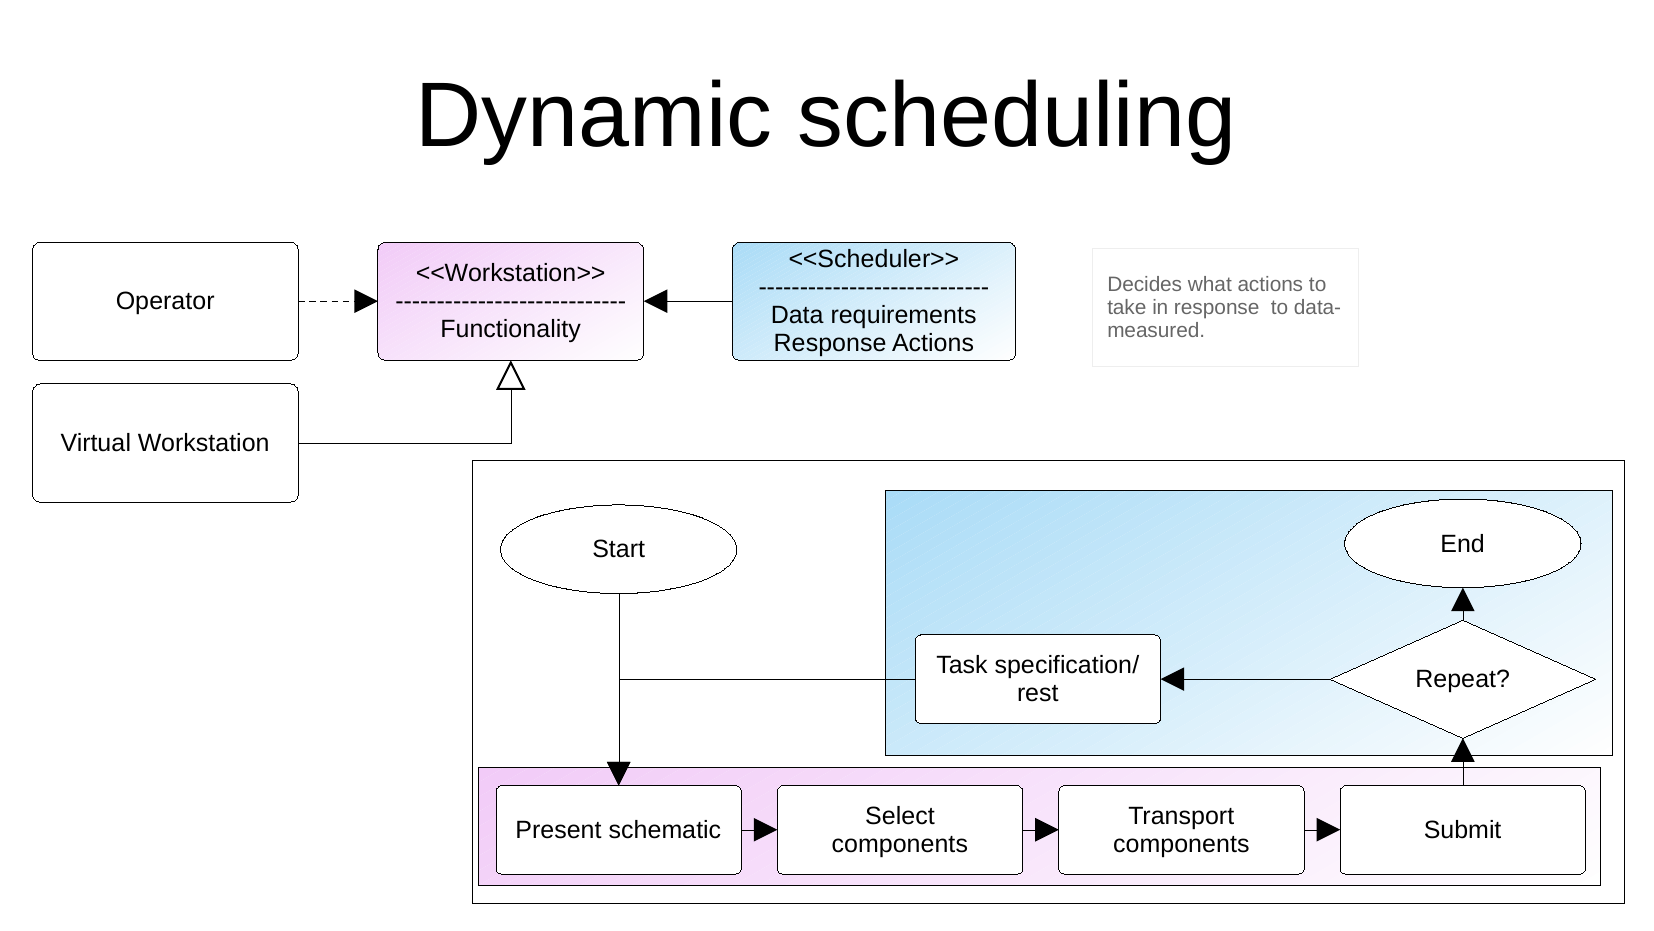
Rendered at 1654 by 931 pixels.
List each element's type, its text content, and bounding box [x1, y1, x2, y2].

text_box <<Workstation>> ---------------------------- Functionality [377, 242, 644, 361]
text_box End [1344, 499, 1582, 588]
text_box [885, 680, 1462, 756]
text_box Operator [32, 242, 299, 361]
text_box [478, 767, 1601, 886]
title Dynamic scheduling [82, 37, 1571, 193]
text_box Start [500, 504, 737, 594]
text_box [620, 767, 1463, 830]
text_box <<Scheduler>> ---------------------------- Data requirements Response Actions [732, 242, 1016, 361]
text_box Select components [777, 785, 1023, 875]
text_box Transport components [1058, 785, 1305, 875]
text_box Submit [1340, 785, 1586, 875]
text_box [885, 490, 1613, 756]
text_box Decides what actions to take in response to data-measured. [1092, 248, 1359, 367]
text_box Virtual Workstation [32, 383, 299, 503]
text_box Repeat? [1330, 620, 1596, 738]
text_box Task specification/ rest [915, 634, 1161, 724]
text_box Present schematic [496, 785, 742, 875]
